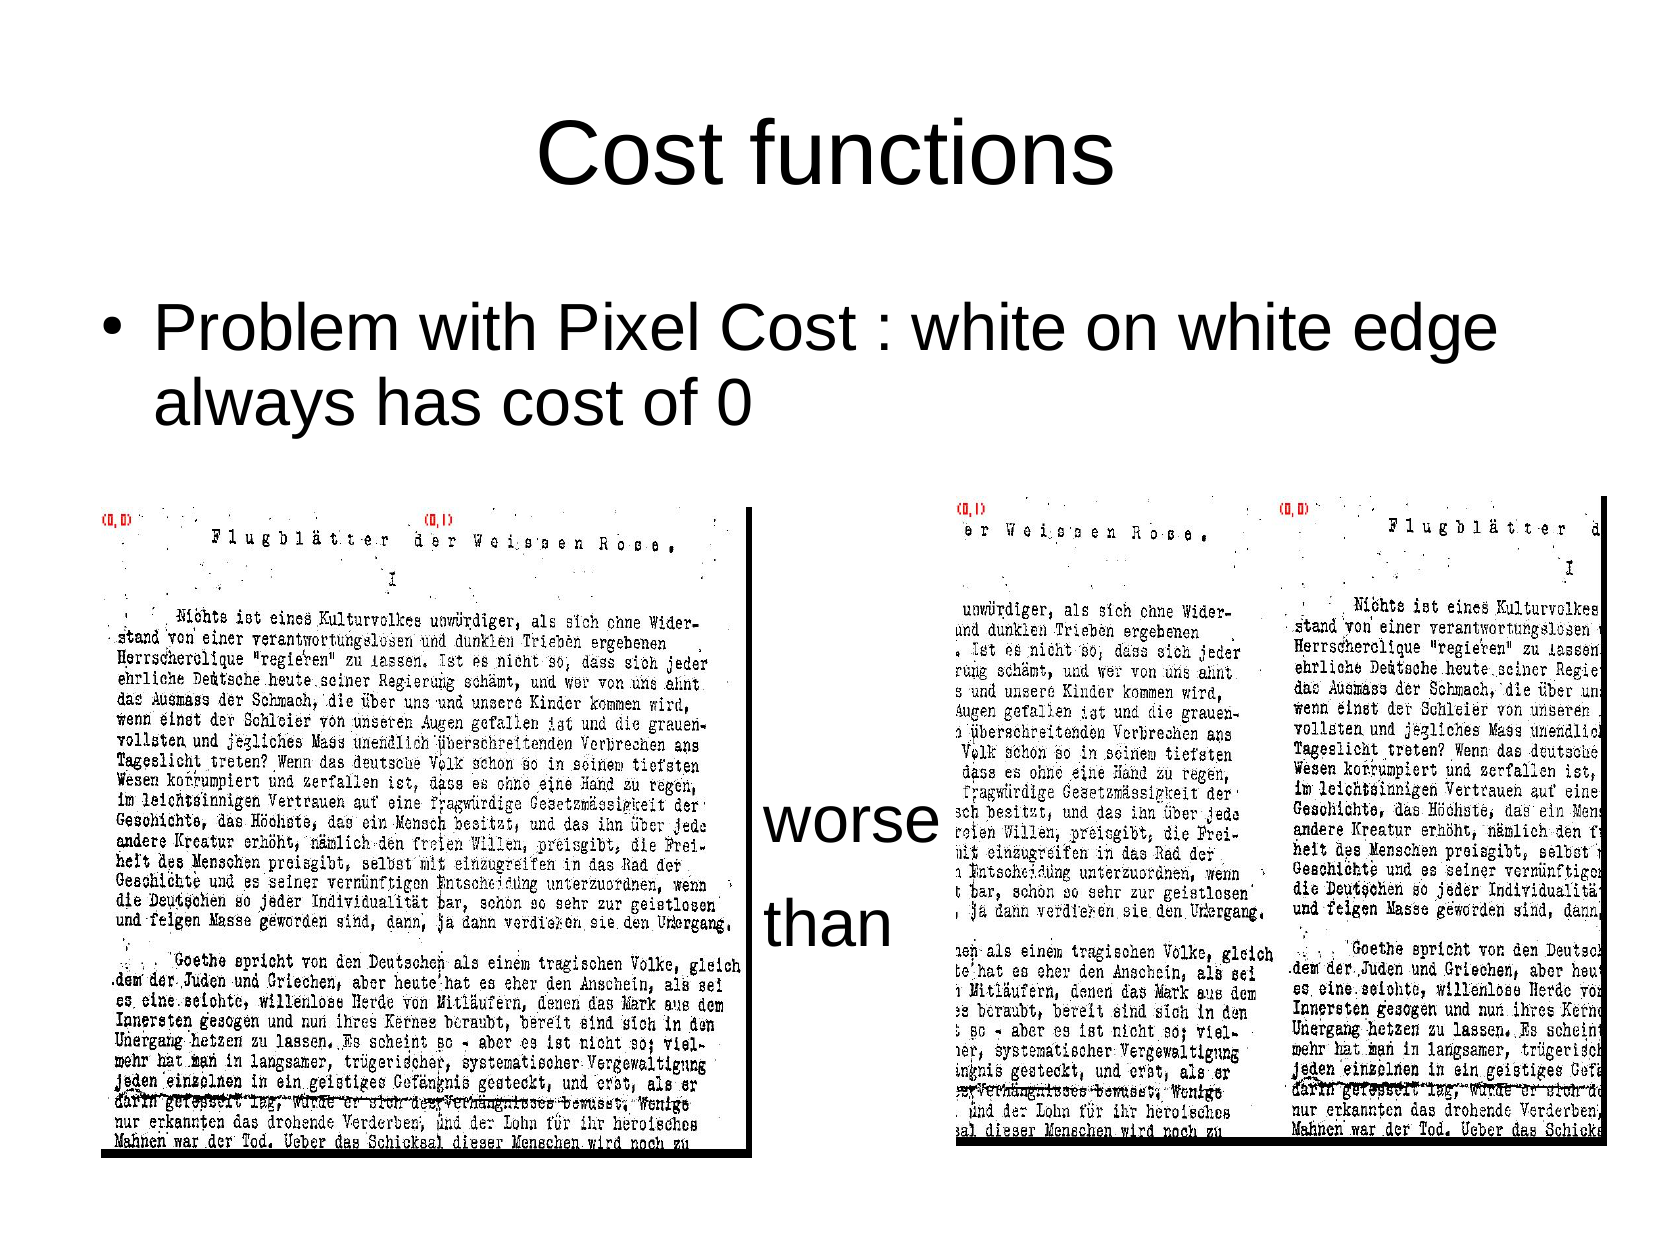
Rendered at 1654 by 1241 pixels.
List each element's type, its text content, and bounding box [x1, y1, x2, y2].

picture [101, 507, 752, 1158]
list Problem with Pixel Cost : white on white edge always has cost of 0 worse than [82, 290, 1571, 1109]
title Cost functions [82, 49, 1571, 257]
picture [956, 496, 1607, 1146]
